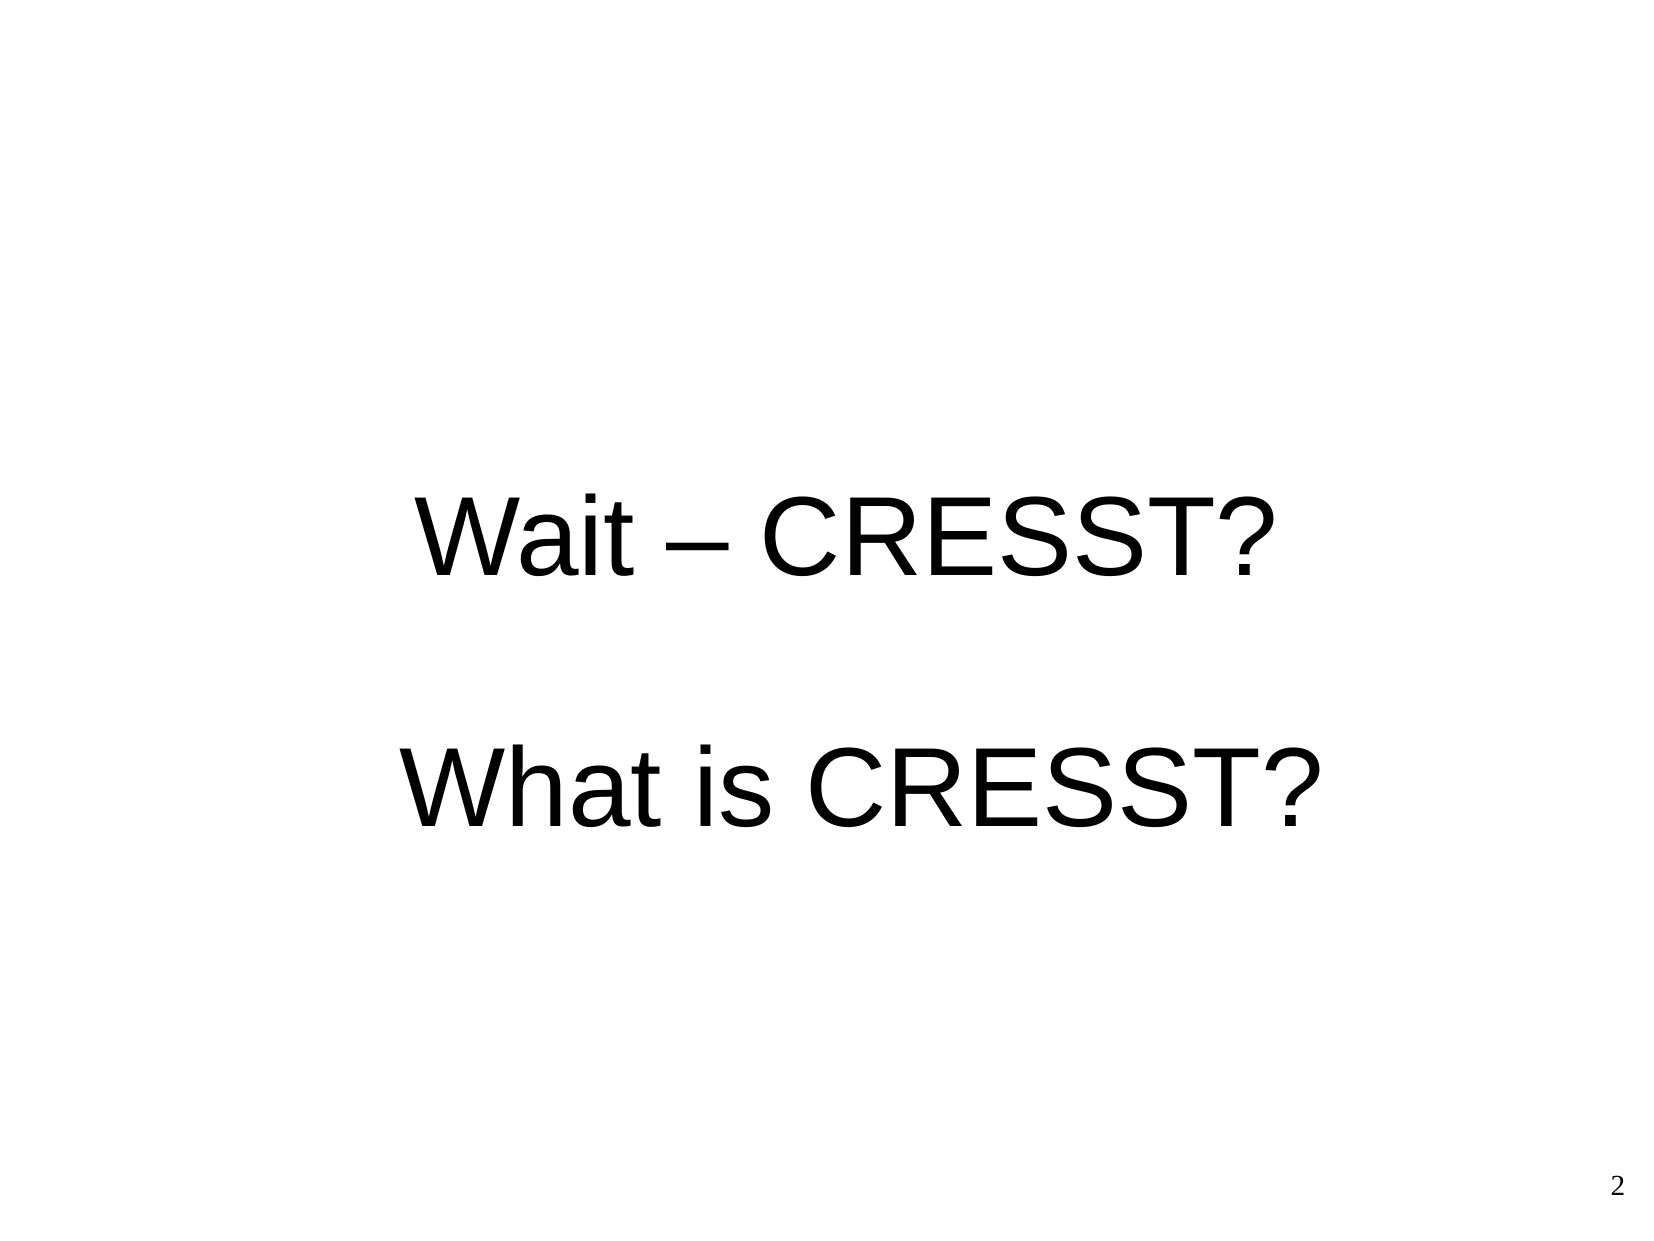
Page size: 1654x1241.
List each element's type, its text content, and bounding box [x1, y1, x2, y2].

list Wait – CRESST? What is CRESST? [82, 473, 1571, 1193]
